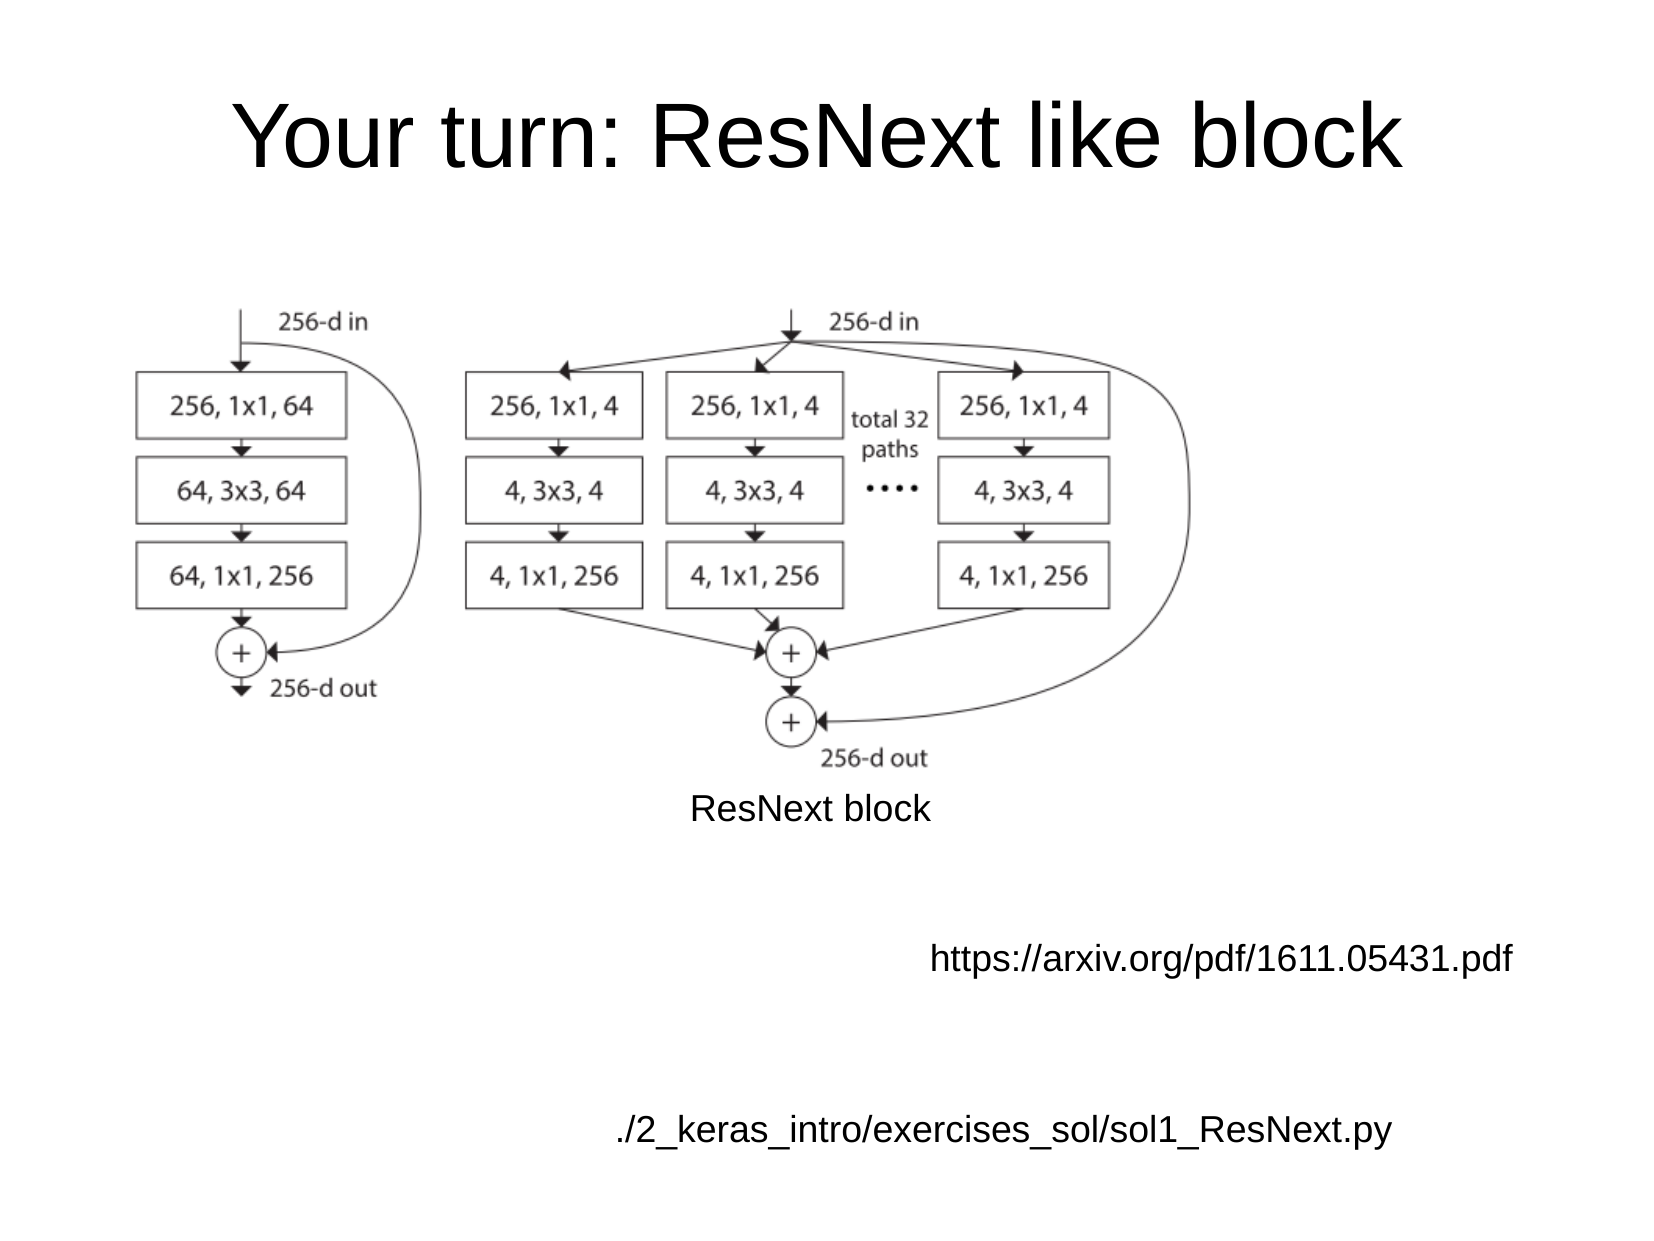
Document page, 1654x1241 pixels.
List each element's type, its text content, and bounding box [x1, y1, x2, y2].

text_box ResNext block [675, 780, 1006, 886]
text_box ./2_keras_intro/exercises_sol/sol1_ResNext.py [600, 1101, 1531, 1201]
title Your turn: ResNext like block [15, 2, 1621, 271]
text_box https://arxiv.org/pdf/1611.05431.pdf [915, 930, 1531, 987]
picture [120, 301, 1208, 781]
